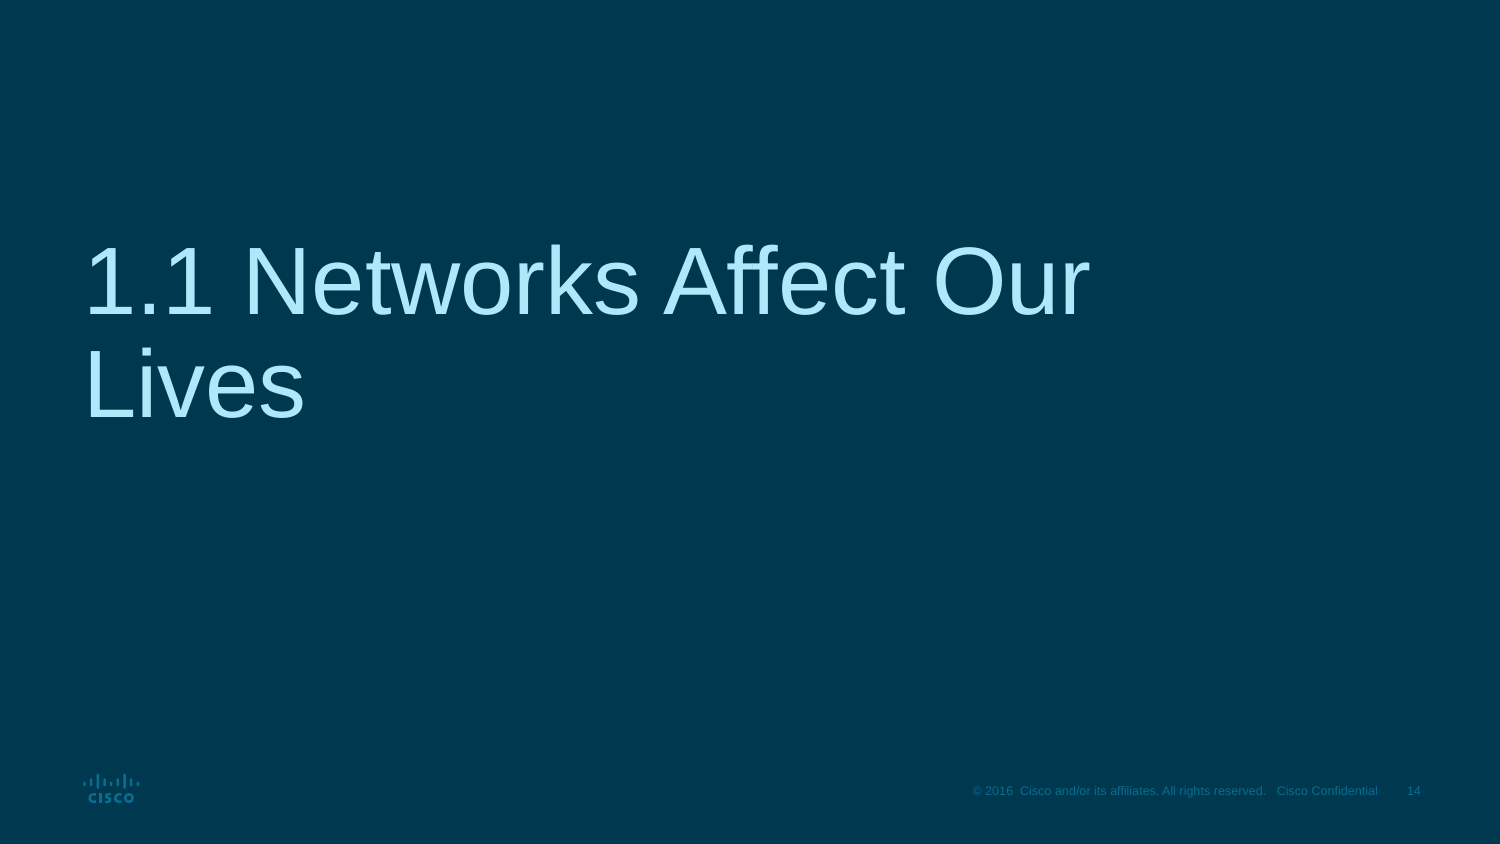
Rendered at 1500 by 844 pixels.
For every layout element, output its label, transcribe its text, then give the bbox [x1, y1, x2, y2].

title 1.1 Networks Affect Our Lives [68, 150, 1315, 446]
